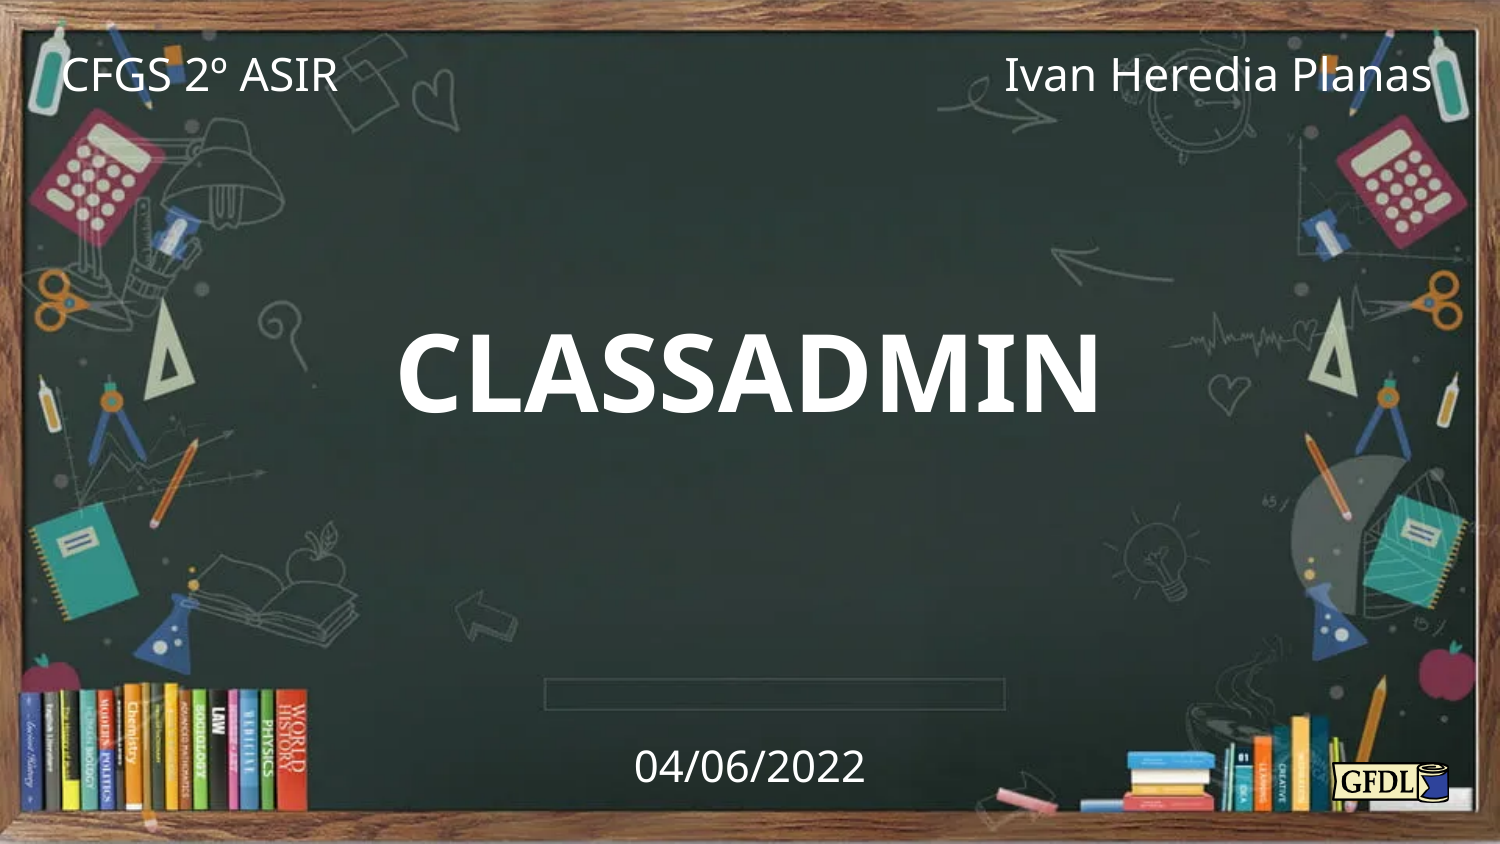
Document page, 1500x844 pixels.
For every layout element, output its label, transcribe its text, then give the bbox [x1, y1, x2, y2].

picture [0, 0, 1500, 844]
subtitle CFGS 2º ASIR [14, 27, 385, 158]
title CLASSADMIN [51, 122, 1449, 459]
subtitle Ivan Heredia Planas [960, 27, 1477, 158]
subtitle 04/06/2022 [595, 721, 905, 812]
